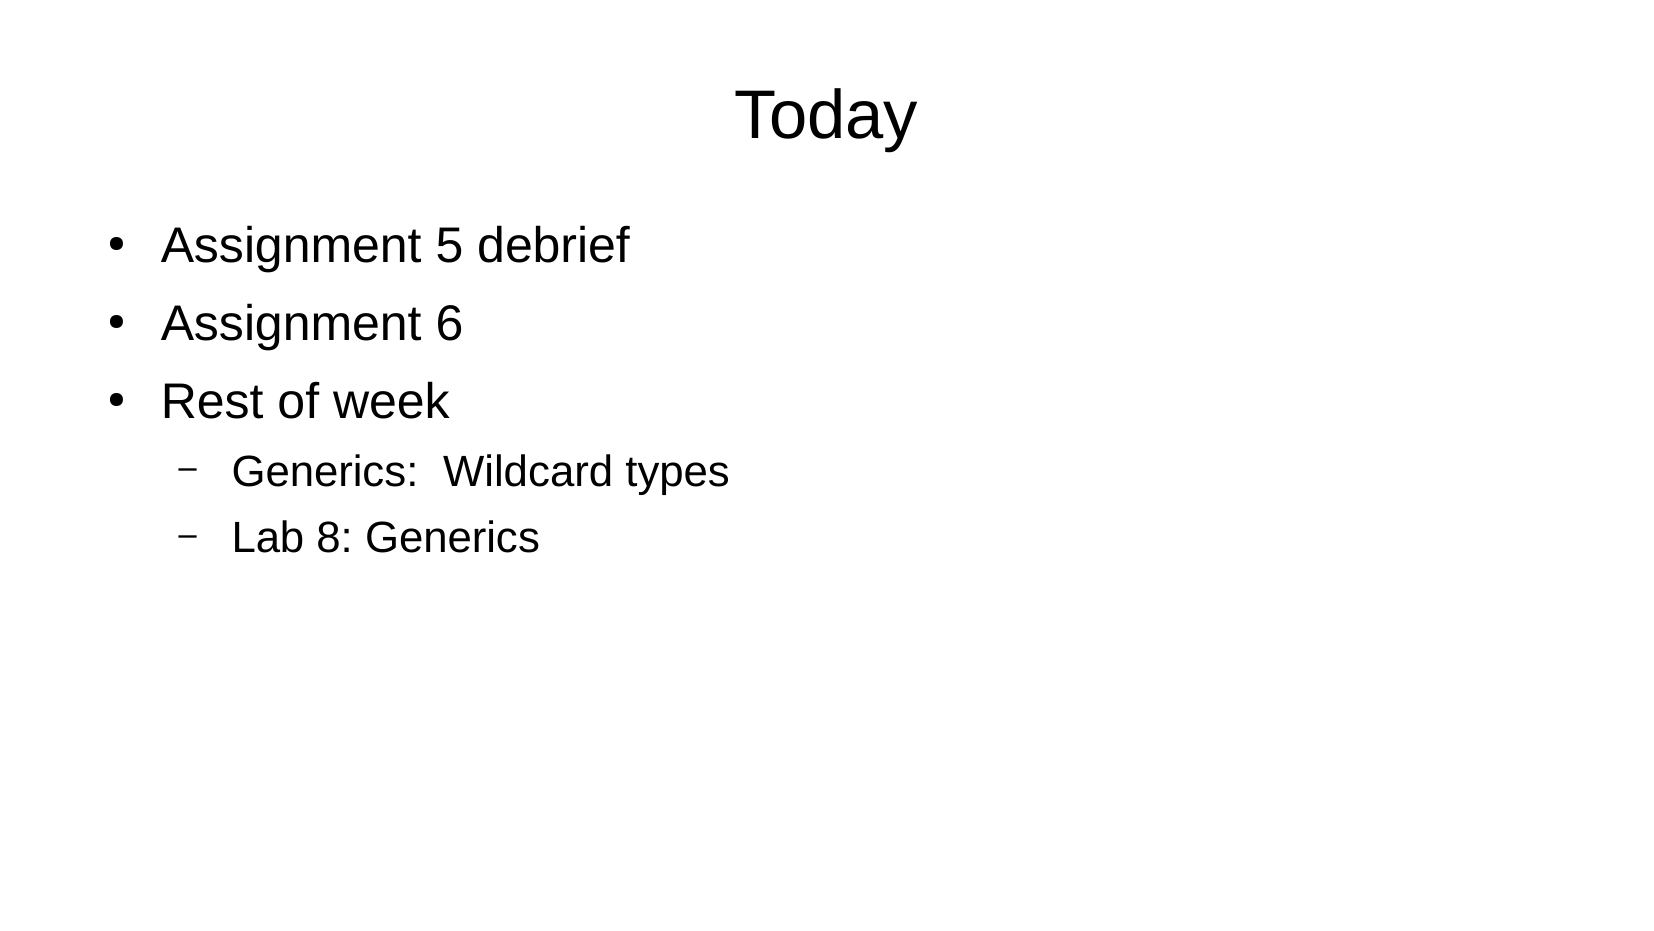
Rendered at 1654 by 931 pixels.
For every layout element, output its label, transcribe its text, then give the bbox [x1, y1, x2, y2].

title Today [82, 37, 1571, 193]
list Assignment 5 debrief Assignment 6 Rest of week Generics: Wildcard types Lab 8: Generics [90, 217, 1579, 758]
